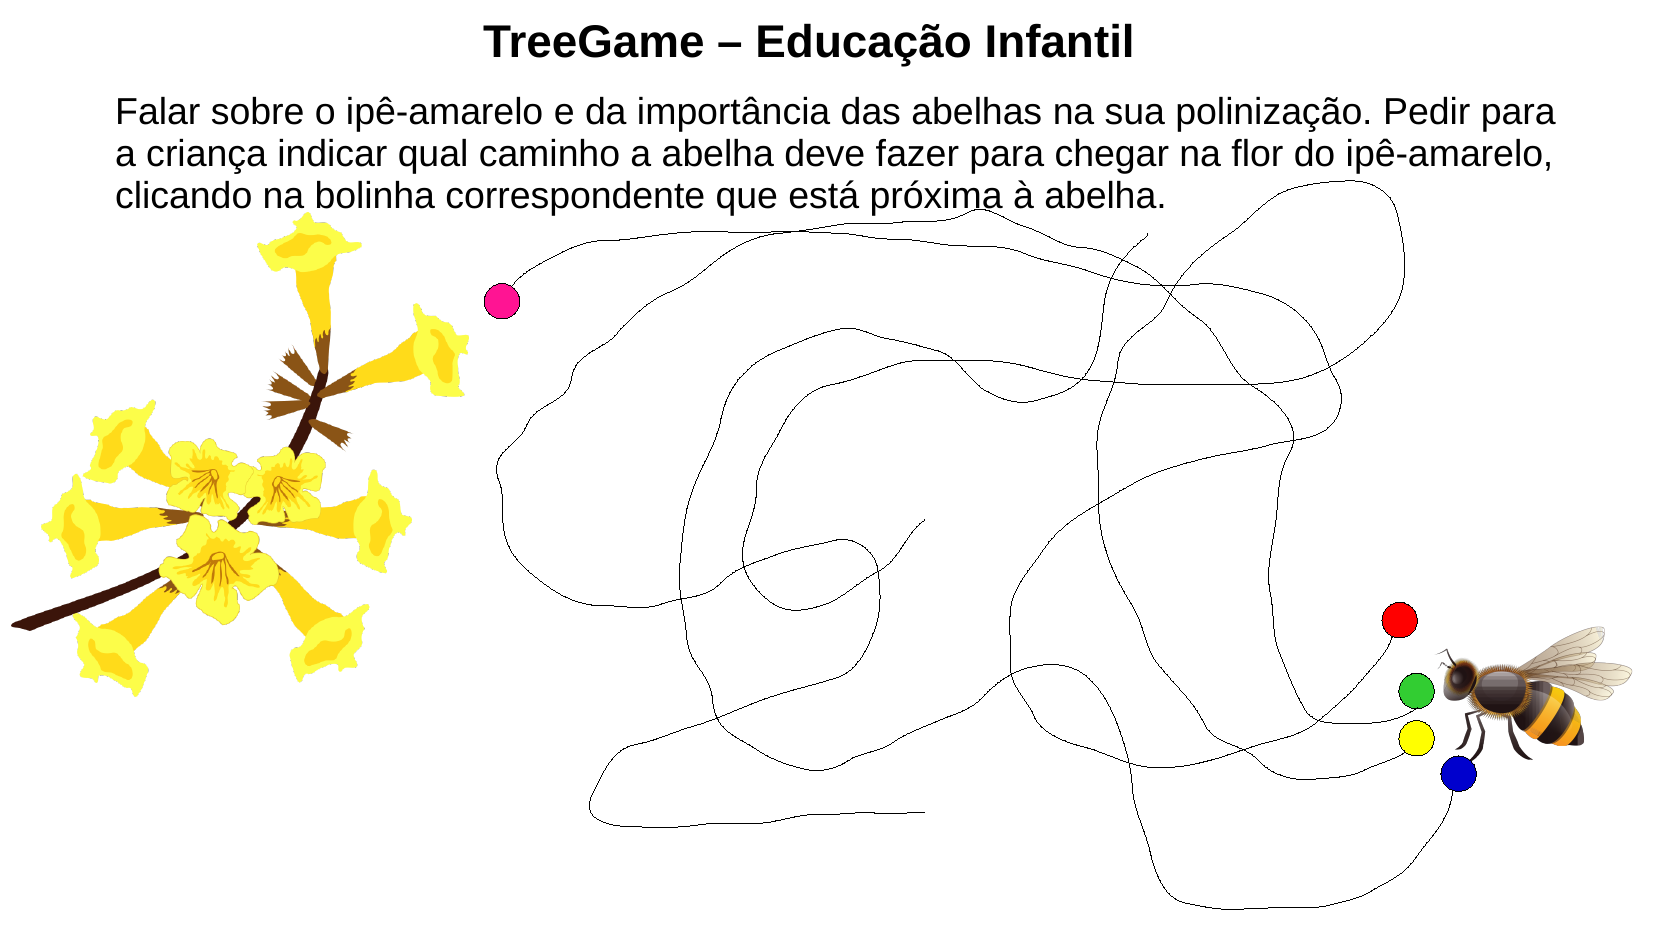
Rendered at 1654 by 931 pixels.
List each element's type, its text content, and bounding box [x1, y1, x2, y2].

title TreeGame – Educação Infantil [248, 11, 1371, 71]
text_box [1381, 602, 1418, 638]
text_box [1440, 755, 1477, 792]
text_box [484, 283, 520, 319]
text_box [1398, 720, 1435, 756]
picture [1434, 625, 1636, 764]
text_box [1398, 673, 1435, 709]
text_box Falar sobre o ipê-amarelo e da importância das abelhas na sua polinização. Pedir para a criança indicar qual caminho a abelha deve fazer para chegar na flor do ipê-amarelo, clicando na bolinha correspondente que está próxima à abelha. [100, 82, 1589, 224]
picture [11, 212, 469, 697]
